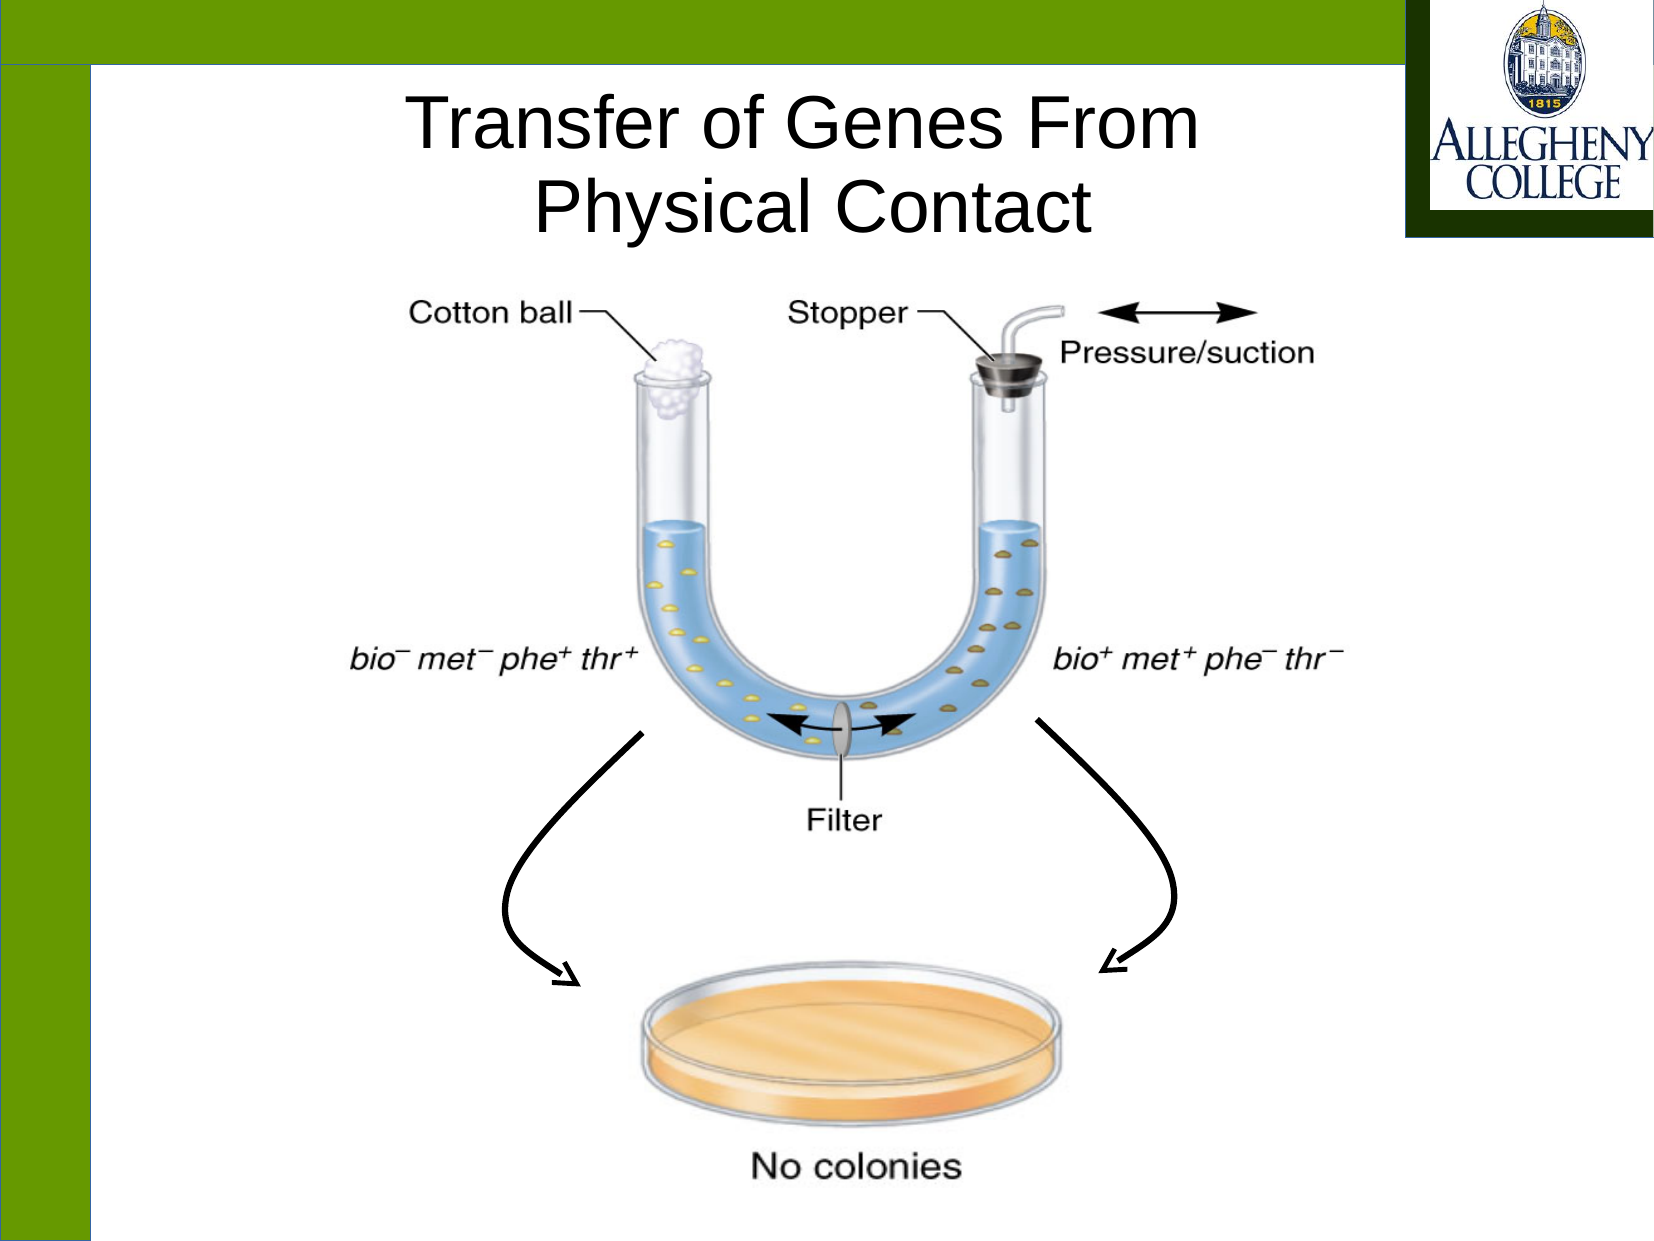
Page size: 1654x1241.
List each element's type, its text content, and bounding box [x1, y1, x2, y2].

text_box [0, 0, 1654, 1241]
picture [344, 269, 1350, 906]
picture [625, 933, 1084, 1188]
title Transfer of Genes From Physical Contact [112, 65, 1515, 269]
picture [1430, 0, 1654, 210]
